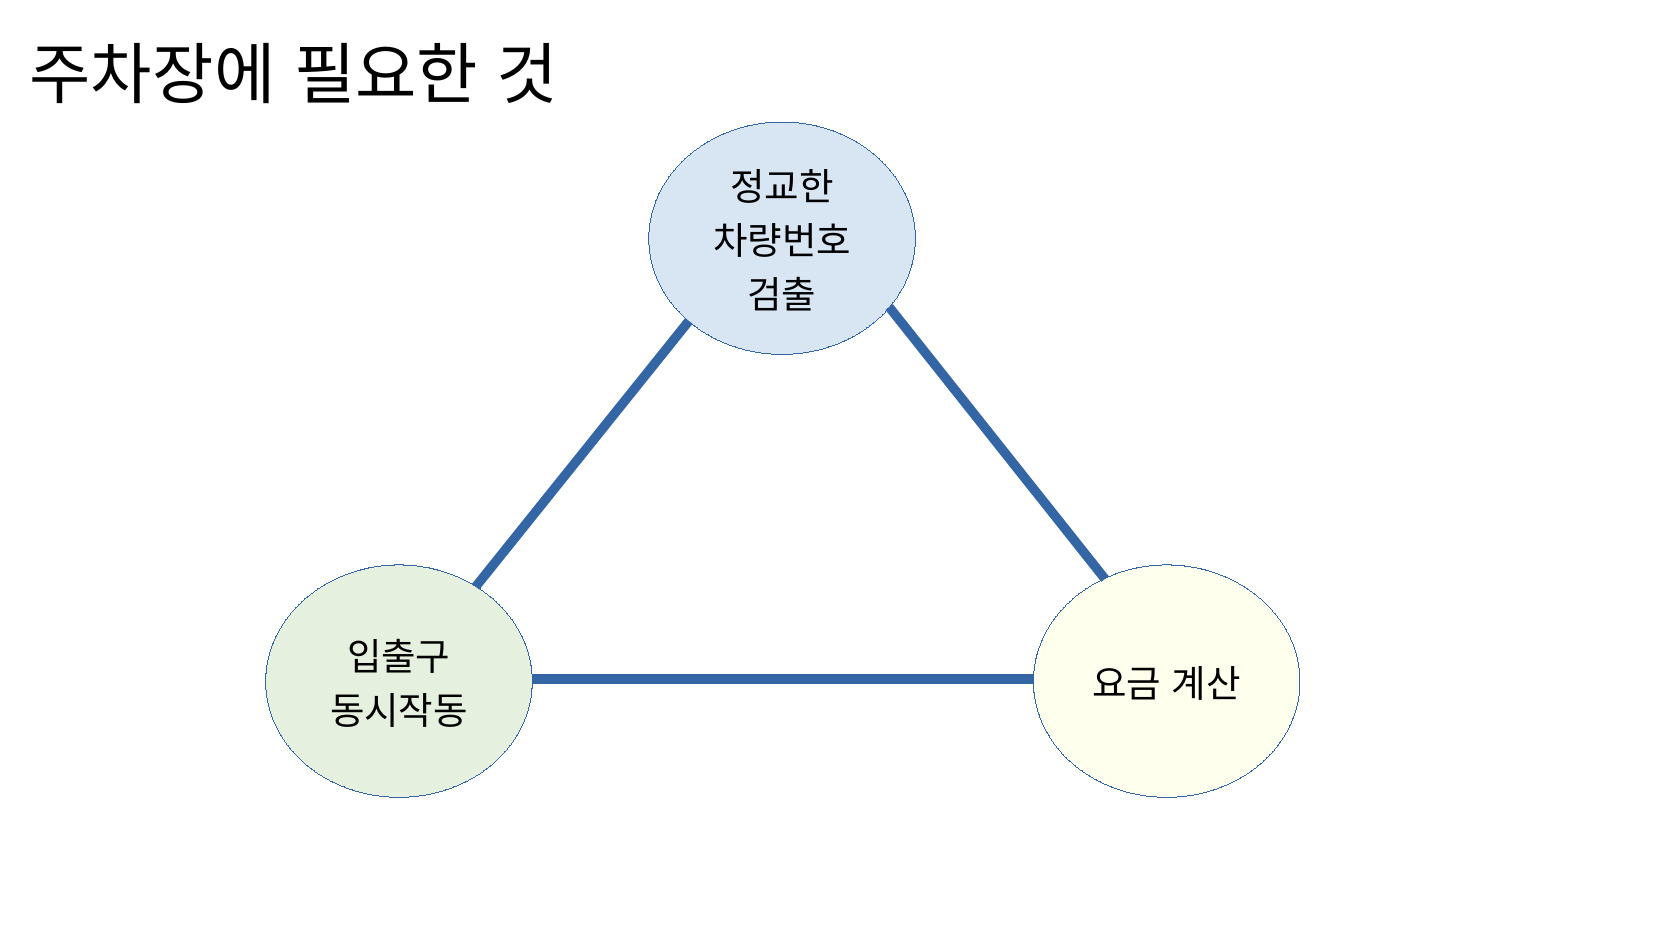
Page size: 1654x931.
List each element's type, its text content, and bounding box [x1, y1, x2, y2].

text_box 요금 계산 [1033, 564, 1300, 798]
text_box 정교한 차량번호검출 [648, 122, 916, 355]
title 주차장에 필요한 것 [29, 0, 562, 215]
text_box 입출구 동시작동 [265, 564, 533, 798]
